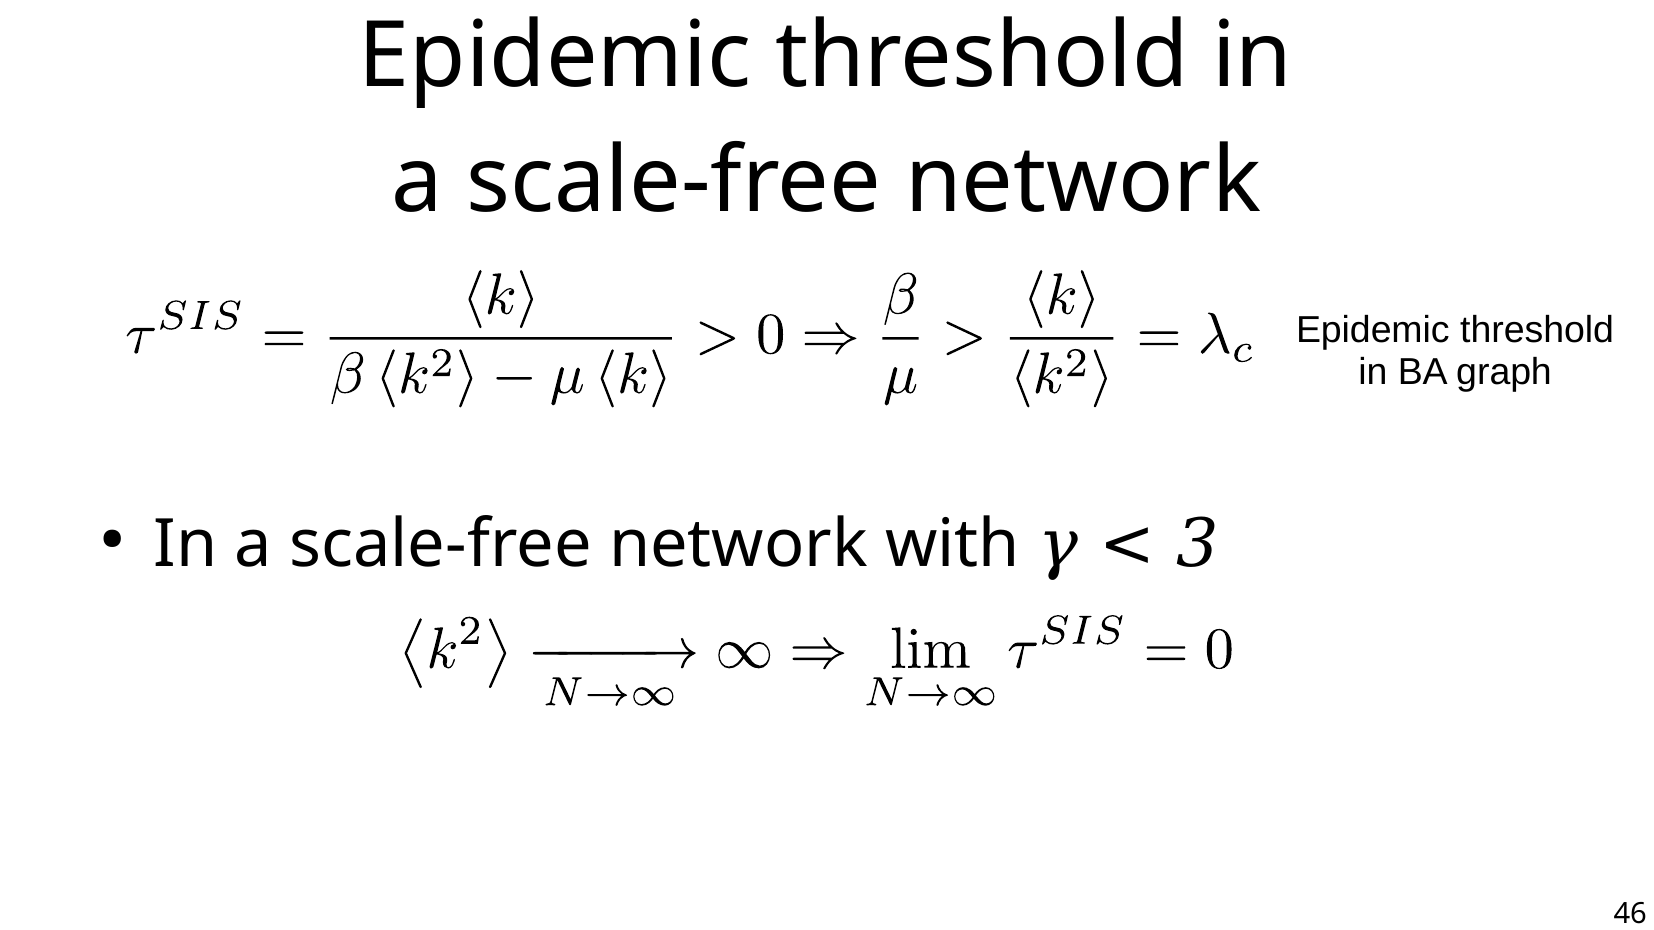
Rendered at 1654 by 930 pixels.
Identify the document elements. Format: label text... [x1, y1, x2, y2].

list In a scale-free network with γ < 3 [82, 494, 1571, 793]
title Epidemic threshold in a scale-free network [82, 1, 1571, 225]
text_box [125, 269, 1253, 408]
text_box Epidemic threshold in BA graph [1260, 301, 1651, 401]
text_box [398, 615, 1234, 706]
